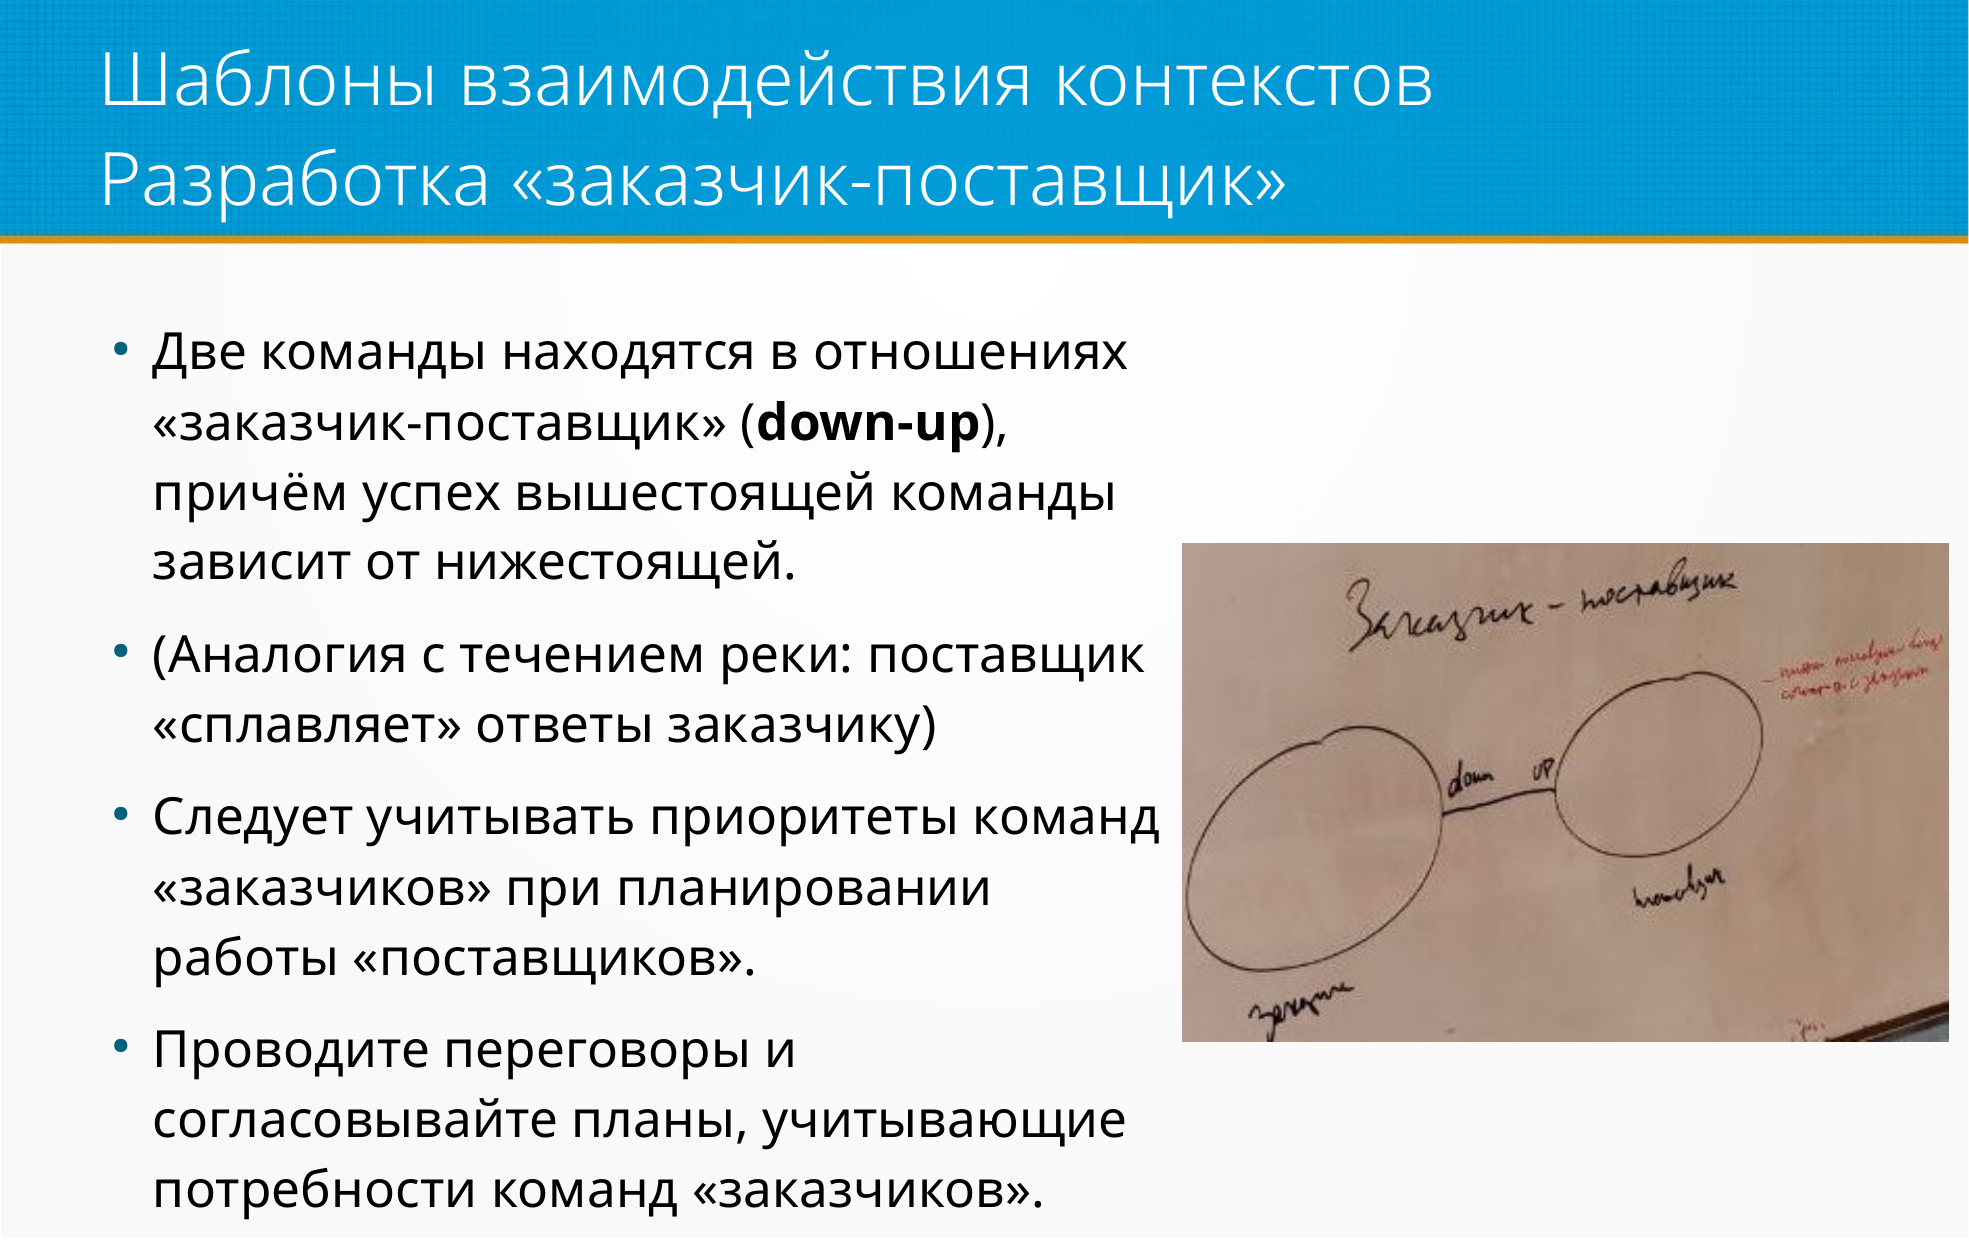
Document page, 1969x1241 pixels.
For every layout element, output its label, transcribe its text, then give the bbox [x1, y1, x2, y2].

list Две команды находятся в отношениях «заказчик-поставщик» (down-up), причём успех вышестоящей команды зависит от нижестоящей. (Аналогия с течением реки: поставщик «сплавляет» ответы заказчику) Следует учитывать приоритеты команд «заказчиков» при планировании работы «поставщиков». Проводите переговоры и согласовывайте планы, учитывающие потребности команд «заказчиков». [98, 315, 1193, 1241]
picture [0, 233, 1969, 1241]
title Шаблоны взаимодействия контекстов Разработка «заказчик-поставщик» [98, 19, 1870, 227]
